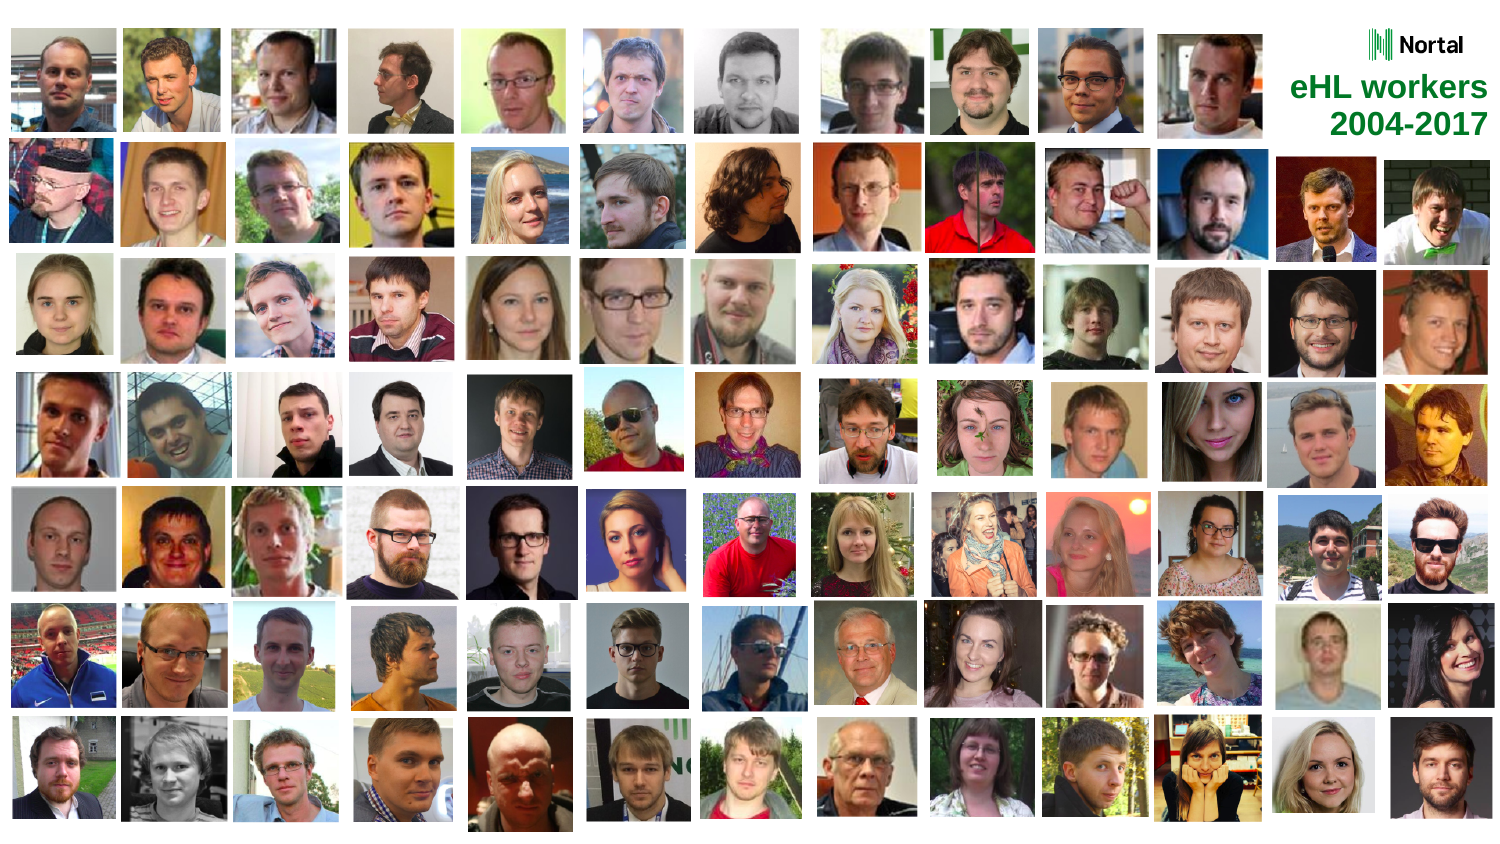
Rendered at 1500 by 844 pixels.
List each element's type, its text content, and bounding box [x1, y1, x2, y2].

picture [2, 3, 1500, 844]
text_box eHL workers 2004-2017 [1275, 61, 1500, 151]
